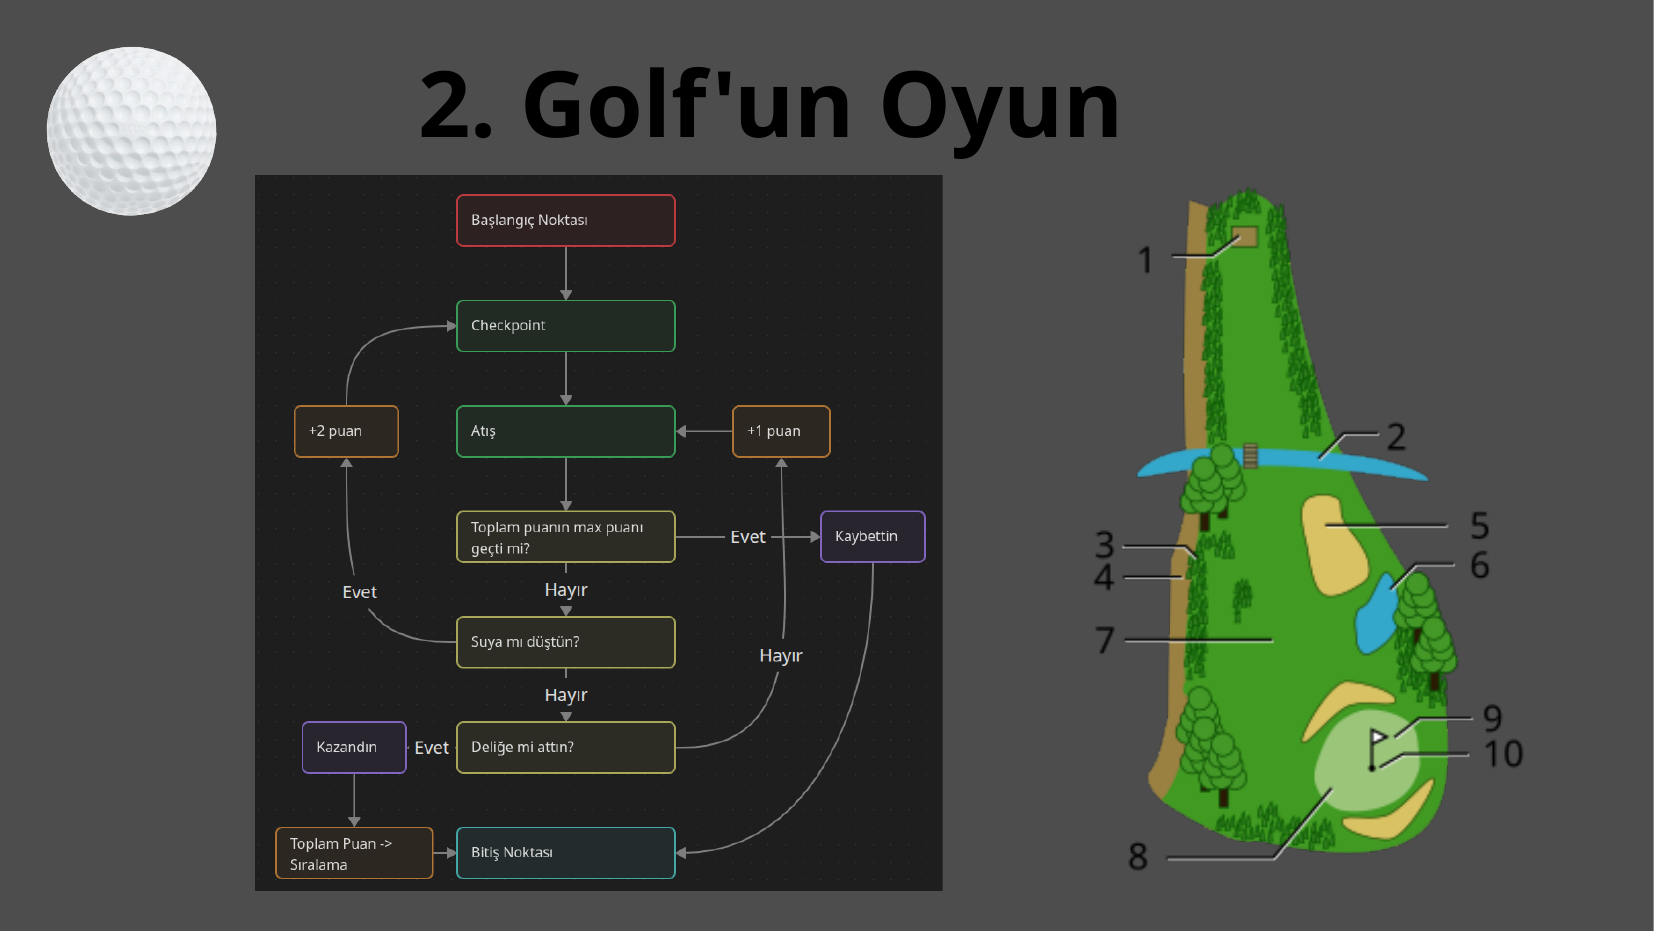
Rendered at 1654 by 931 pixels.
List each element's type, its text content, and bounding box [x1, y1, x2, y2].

text_box 2. Golf'un Oyun Tasarımı [403, 32, 1395, 176]
picture [0, 0, 1654, 931]
